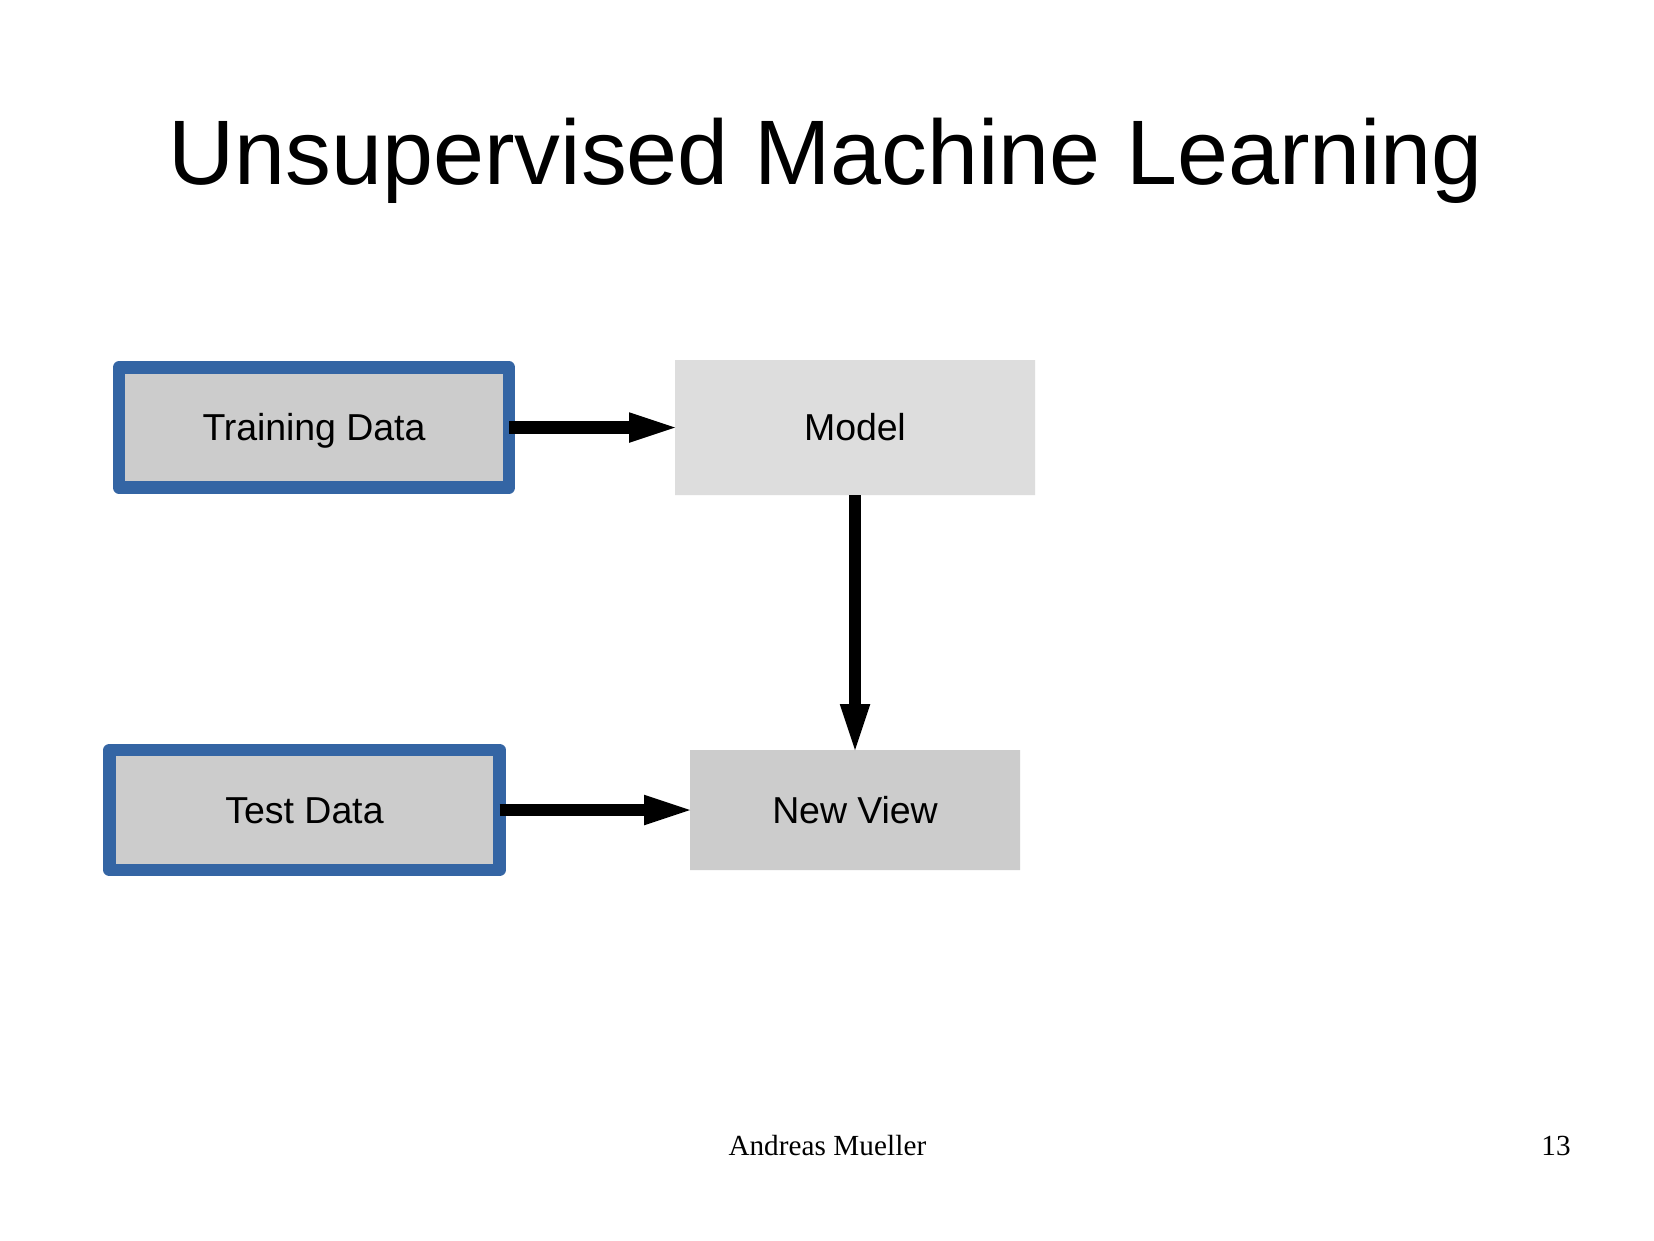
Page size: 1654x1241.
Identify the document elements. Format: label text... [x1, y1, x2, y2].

text_box Test Data [109, 750, 500, 871]
text_box New View [690, 750, 1021, 871]
text_box Training Data [119, 367, 510, 488]
text_box Model [675, 360, 1036, 496]
title Unsupervised Machine Learning [82, 49, 1571, 257]
